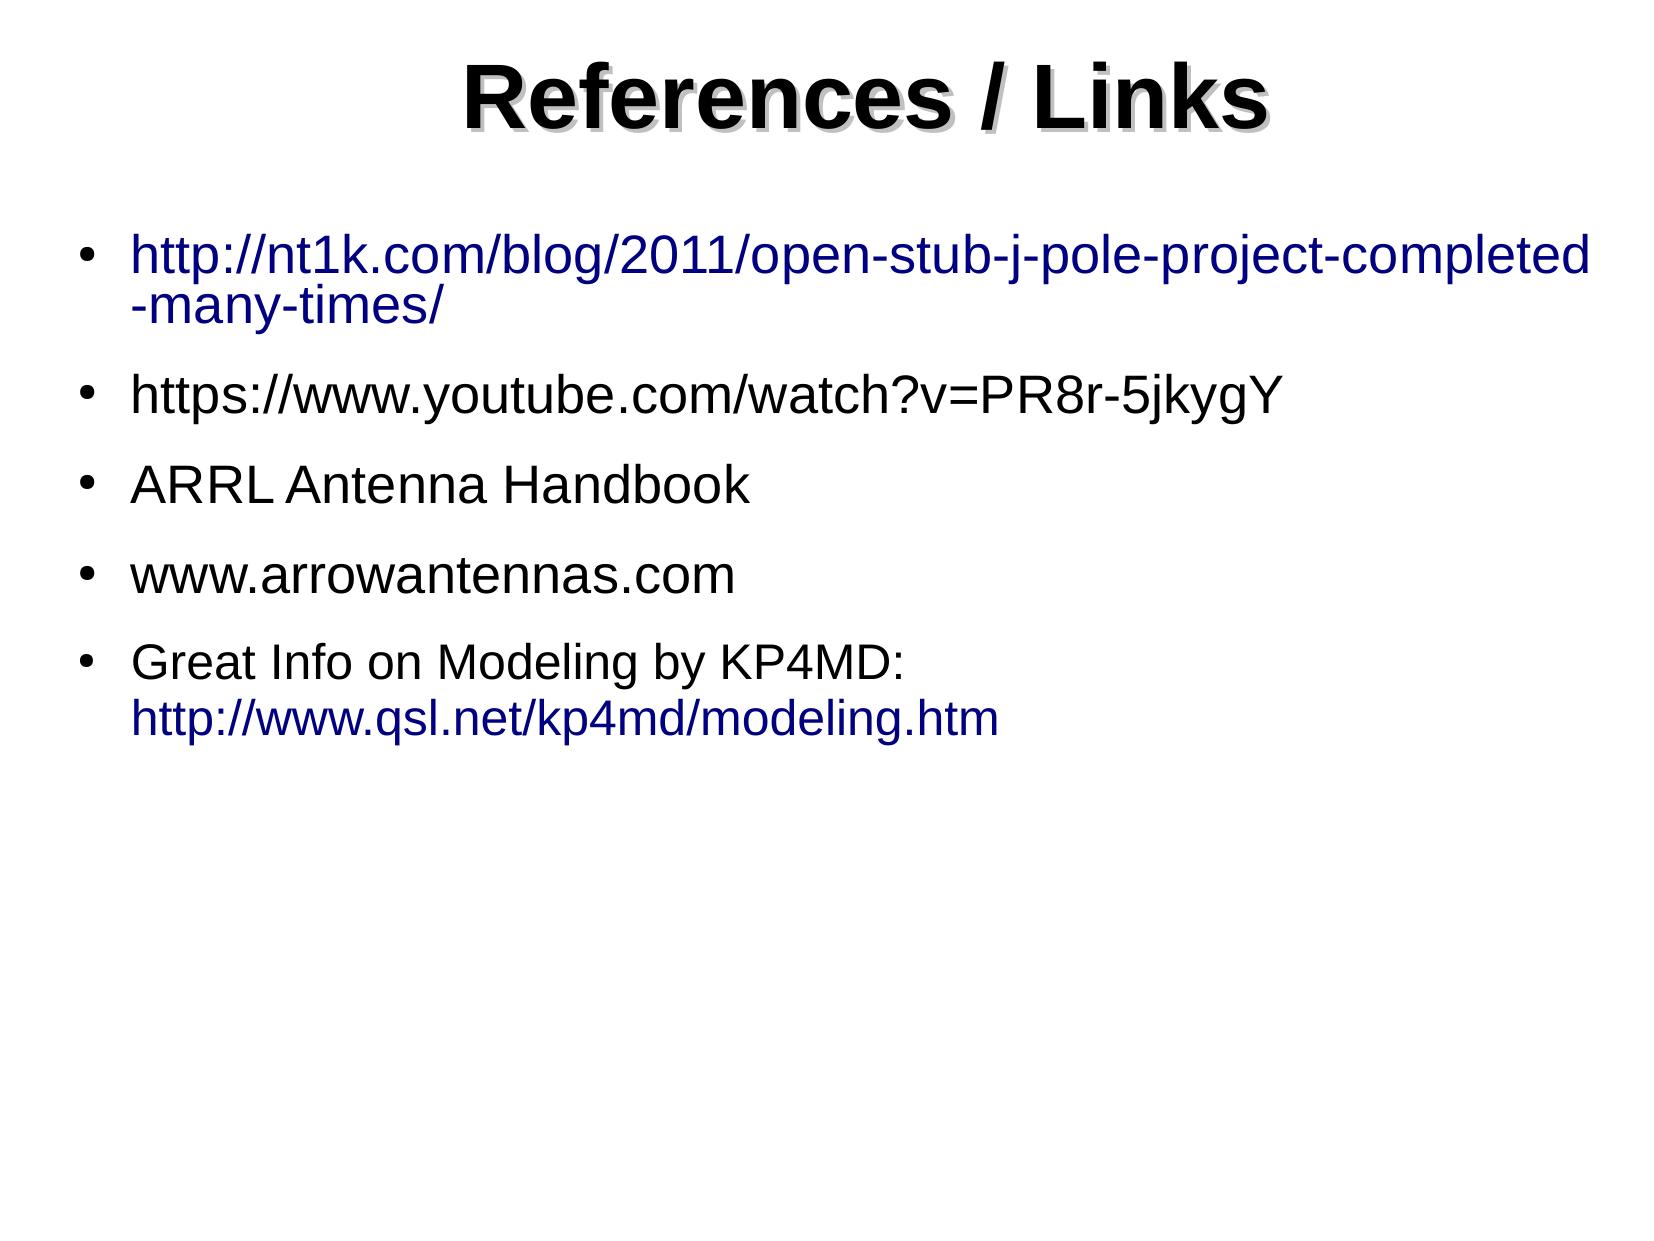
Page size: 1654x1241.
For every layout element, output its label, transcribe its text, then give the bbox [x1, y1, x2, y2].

title References / Links [292, 45, 1441, 148]
list http://nt1k.com/blog/2011/open-stub-j-pole-project-completed-many-times/ https://www.youtube.com/watch?v=PR8r-5jkygY ARRL Antenna Handbook www.arrowantennas.com Great Info on Modeling by KP4MD: http://www.qsl.net/kp4md/modeling.htm [60, 225, 1606, 795]
